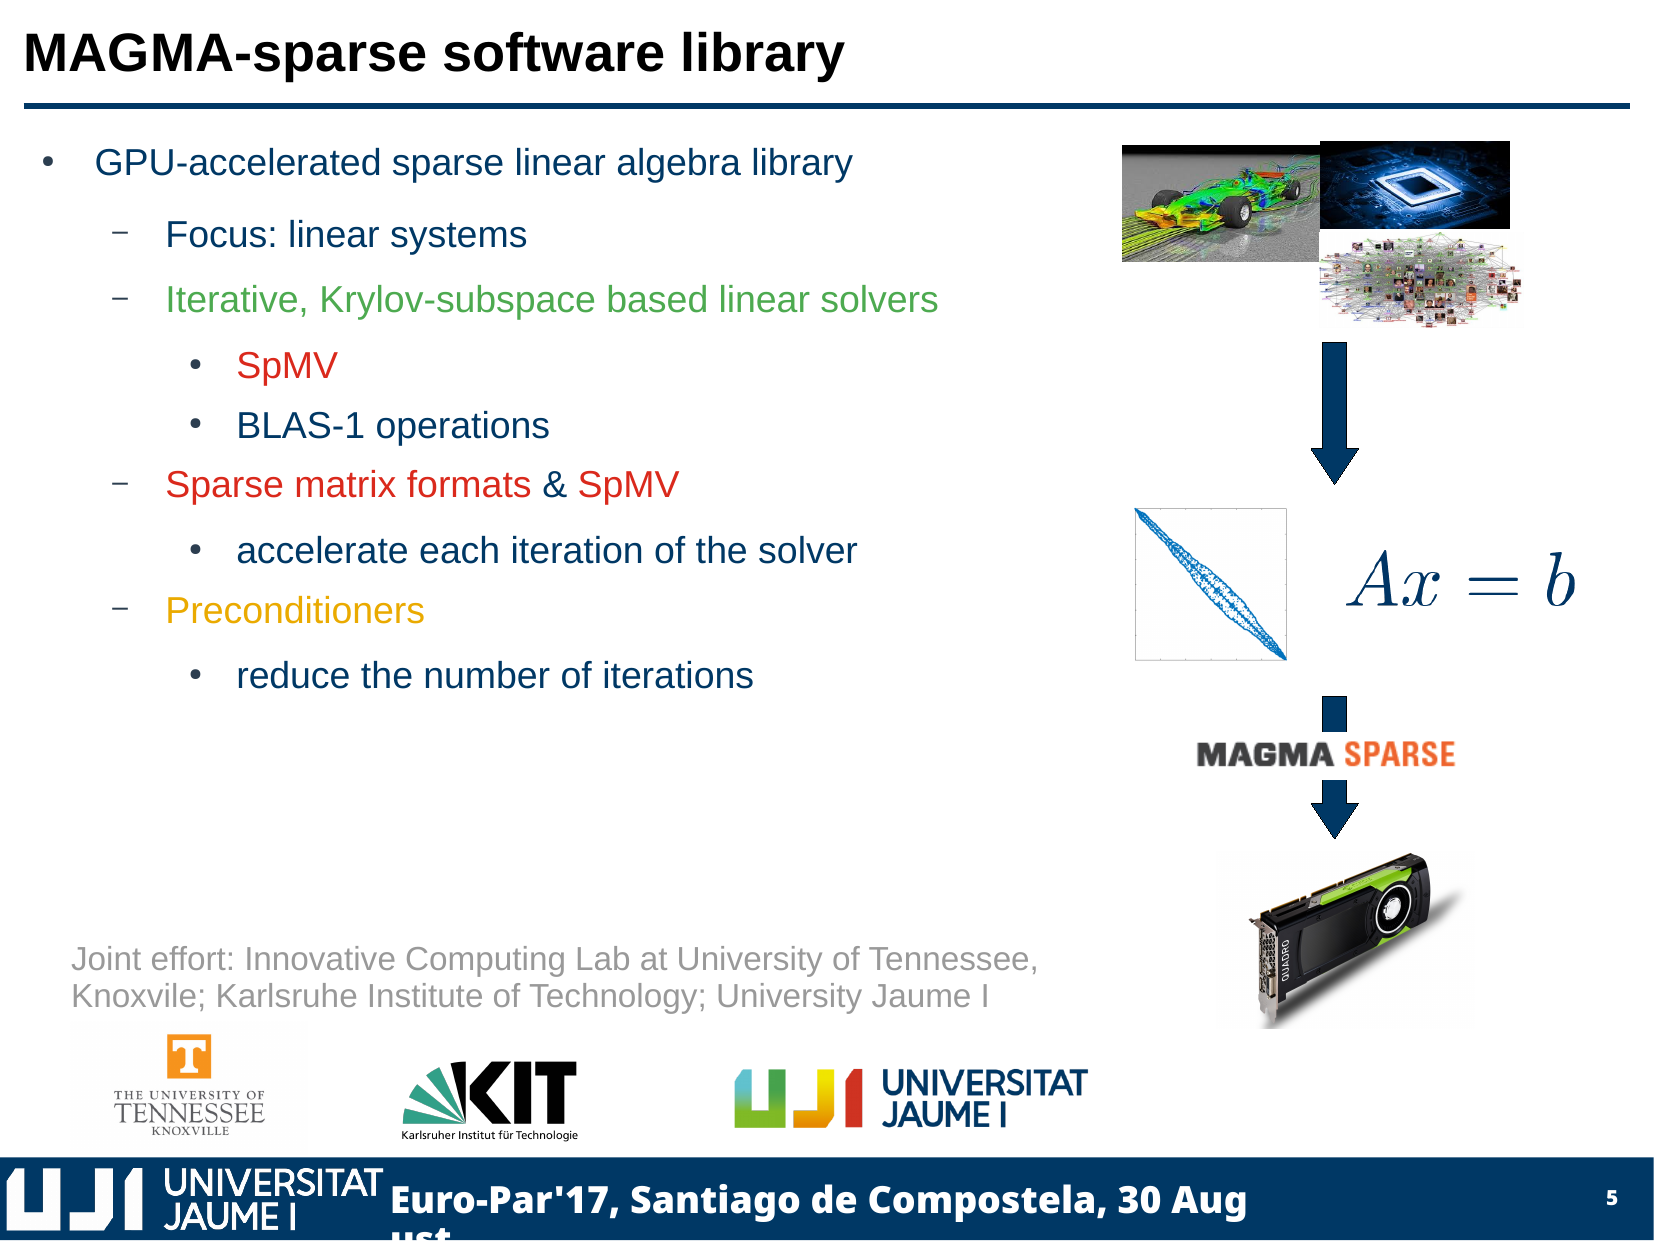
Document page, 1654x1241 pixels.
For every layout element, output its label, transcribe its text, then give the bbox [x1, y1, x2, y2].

text_box [1322, 696, 1347, 732]
picture [0, 1158, 390, 1241]
picture [1134, 507, 1288, 662]
title MAGMA-sparse software library [23, 0, 1630, 107]
picture [401, 1057, 579, 1146]
text_box [1311, 342, 1359, 485]
list GPU-accelerated sparse linear algebra library Focus: linear systems Iterative, Krylov-subspace based linear solvers SpMV BLAS-1 operations Sparse matrix formats & SpMV accelerate each iteration of the solver Preconditioners reduce the number of iterations [23, 141, 1040, 721]
text_box Joint effort: Innovative Computing Lab at University of Tennessee, Knoxvile; Karlsruhe Institute of Technology; University Jaume I [20, 933, 1099, 1028]
picture [1216, 851, 1475, 1029]
picture [70, 1021, 308, 1155]
picture [1189, 732, 1465, 780]
picture [732, 1062, 1094, 1132]
picture [1346, 550, 1575, 606]
text_box [1311, 780, 1359, 839]
picture [1122, 141, 1524, 328]
